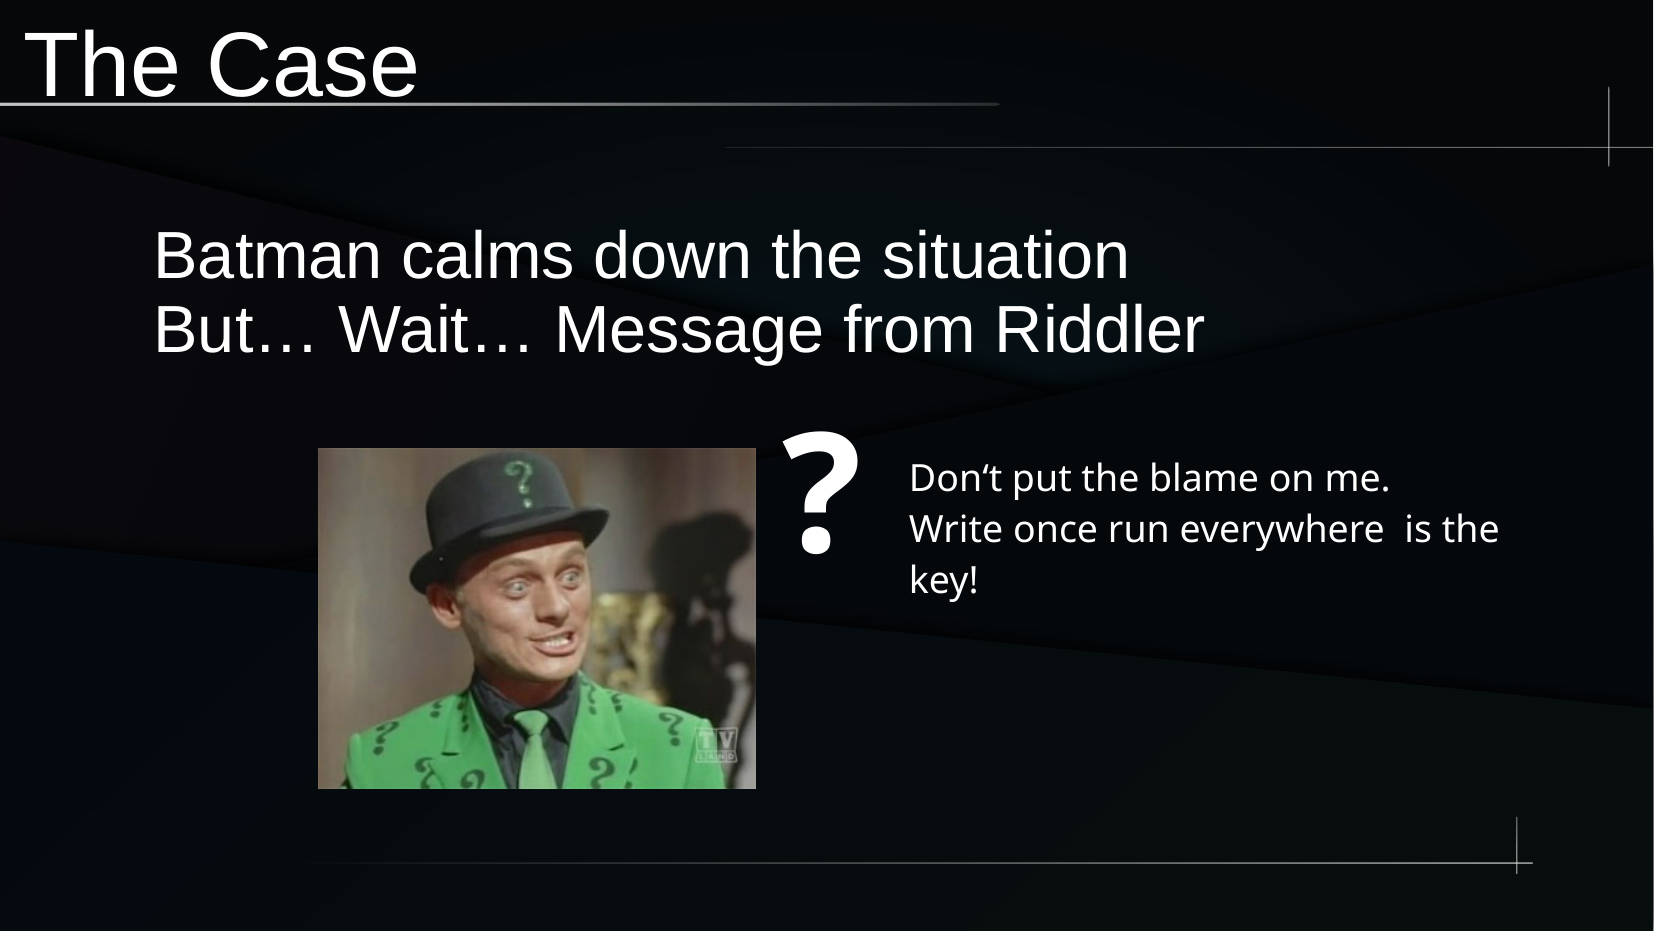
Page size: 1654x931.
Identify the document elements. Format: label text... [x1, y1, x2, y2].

title The Case [23, 11, 1589, 119]
text_box Don‘t put the blame on me. Write once run everywhere is the key! [894, 444, 1524, 780]
picture [0, 0, 1654, 931]
list Batman calms down the situation But… Wait… Message from Riddler [82, 217, 1571, 758]
text_box ? [767, 367, 1016, 615]
